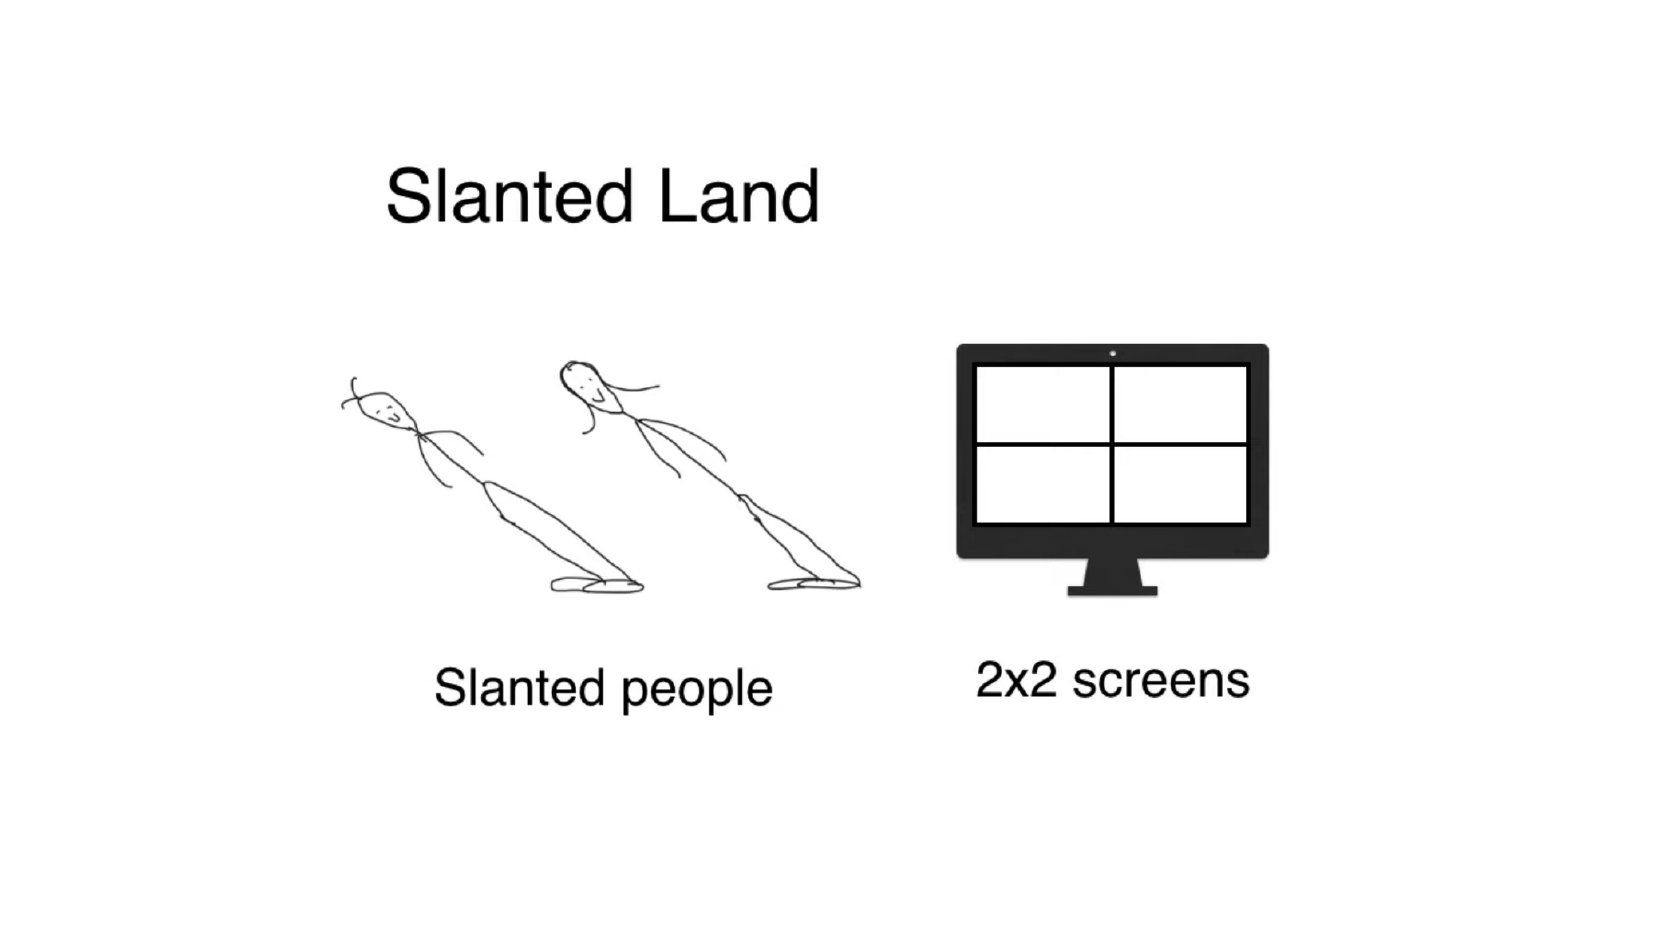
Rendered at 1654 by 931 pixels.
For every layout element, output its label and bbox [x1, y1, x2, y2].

picture [338, 164, 1316, 718]
